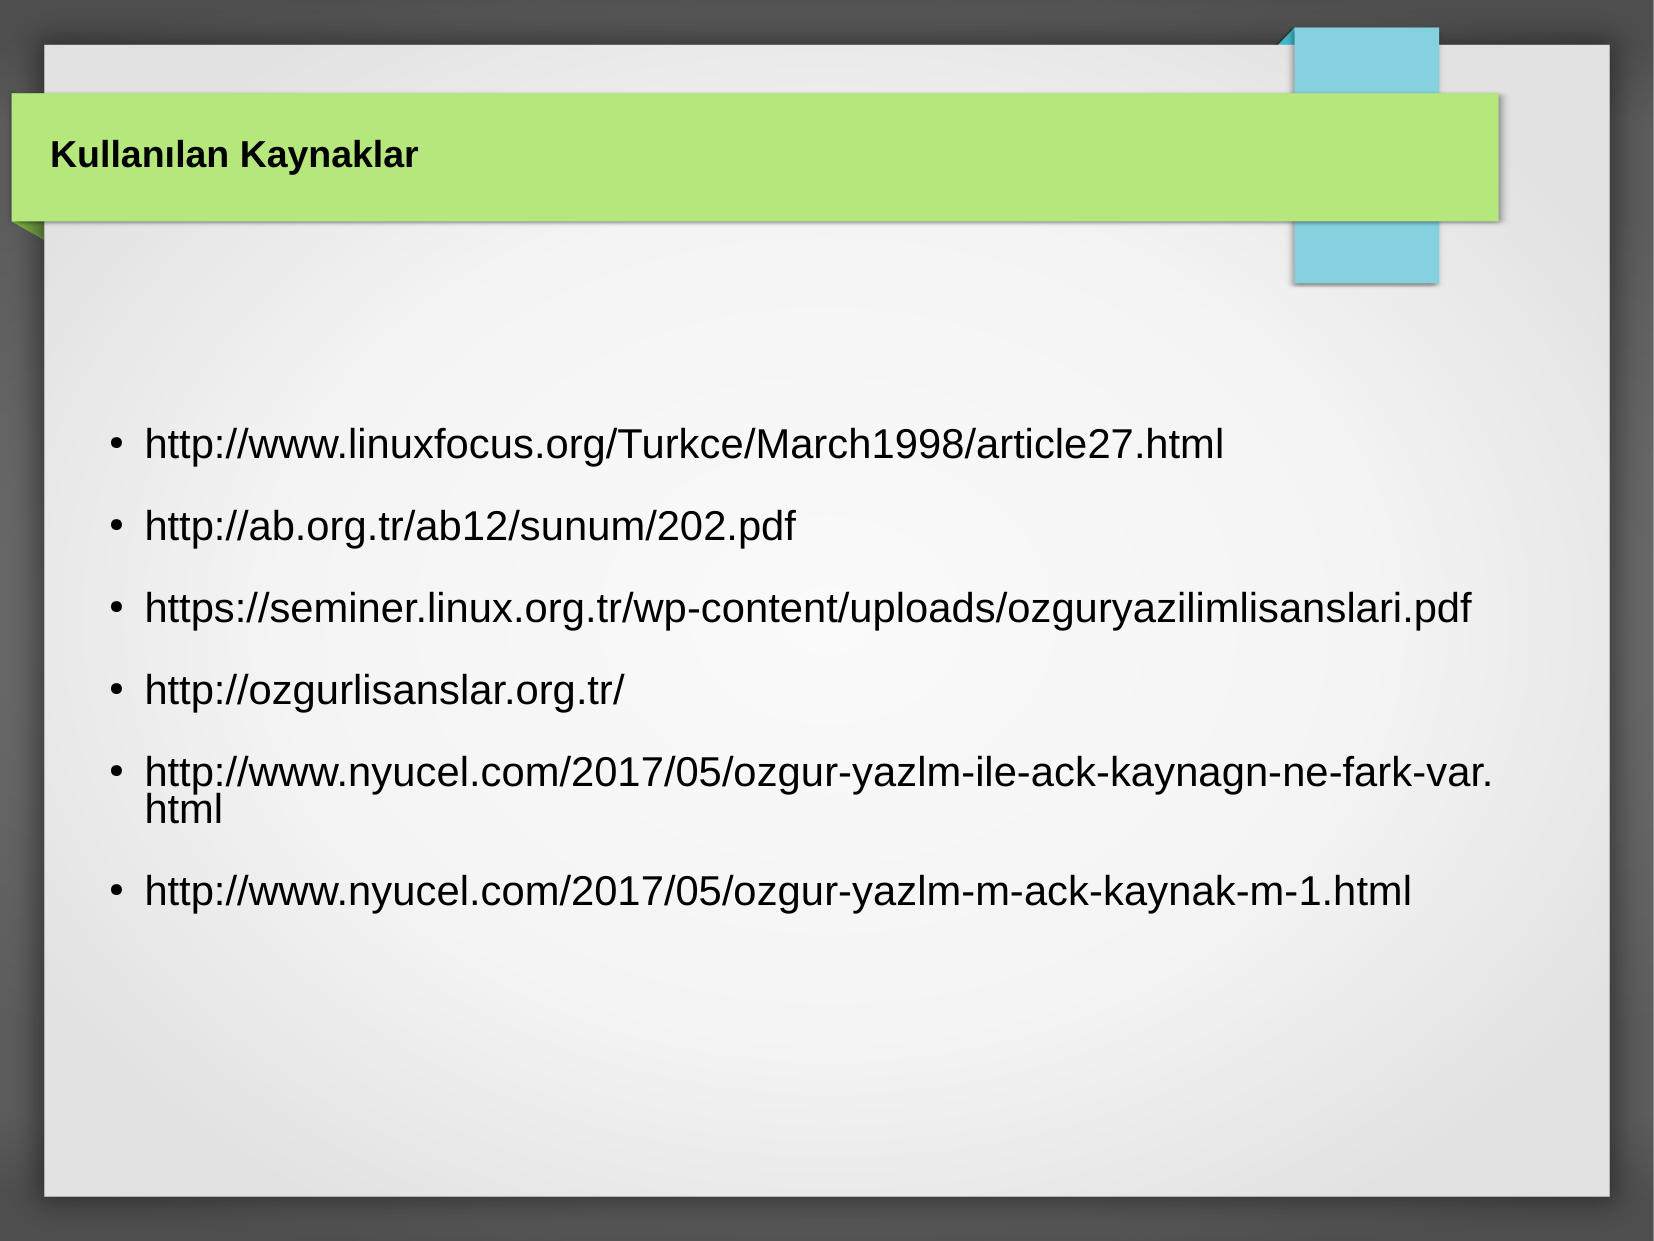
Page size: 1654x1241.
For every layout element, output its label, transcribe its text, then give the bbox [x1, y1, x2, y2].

text_box Kullanılan Kaynaklar [35, 126, 1152, 202]
picture [0, 0, 1654, 1241]
text_box http://www.linuxfocus.org/Turkce/March1998/article27.html http://ab.org.tr/ab12/sunum/202.pdf https://seminer.linux.org.tr/wp-content/uploads/ozguryazilimlisanslari.pdf http://ozgurlisanslar.org.tr/ http://www.nyucel.com/2017/05/ozgur-yazlm-ile-ack-kaynagn-ne-fark-var.html http://www.nyucel.com/2017/05/ozgur-yazlm-m-ack-kaynak-m-1.html [94, 413, 1515, 1042]
